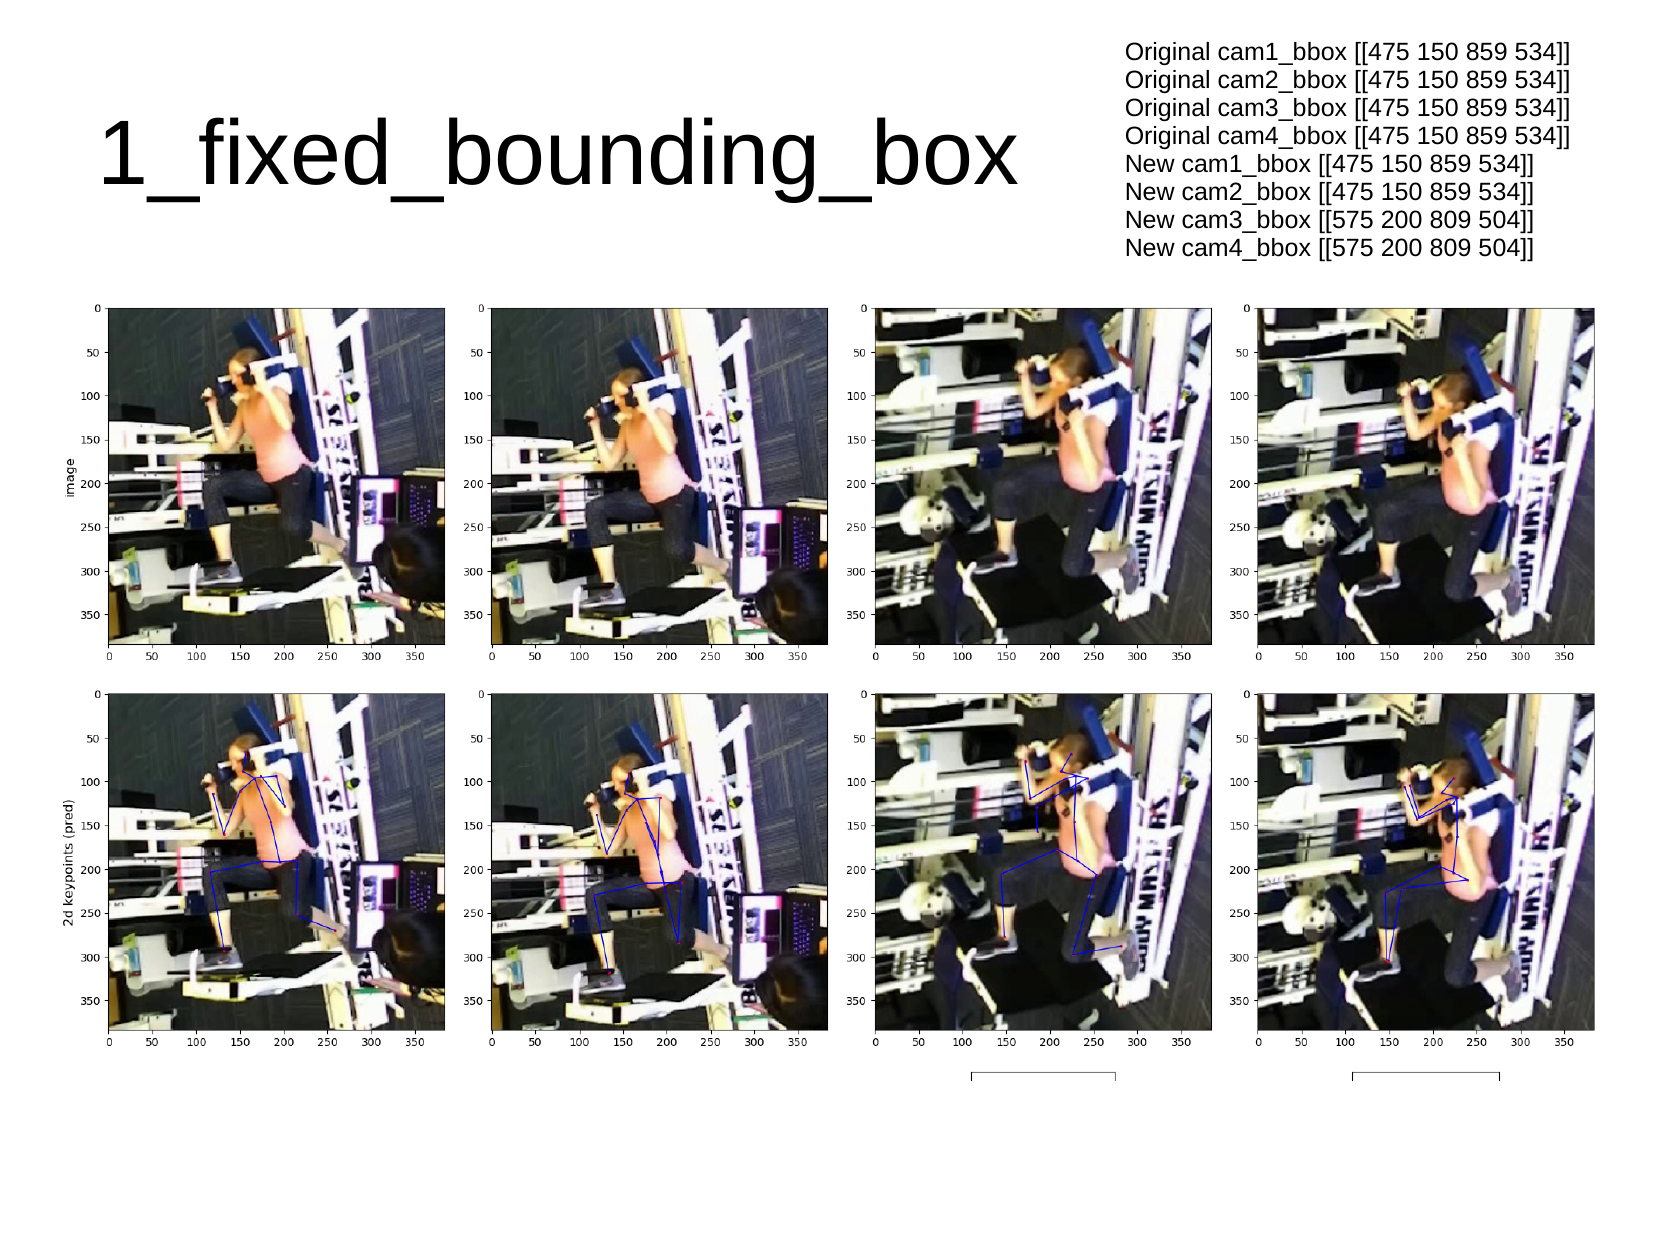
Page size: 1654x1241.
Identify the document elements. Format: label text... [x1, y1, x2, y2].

title 1_fixed_bounding_box [82, 49, 1036, 257]
text_box Original cam1_bbox [[475 150 859 534]] Original cam2_bbox [[475 150 859 534]] Original cam3_bbox [[475 150 859 534]] Original cam4_bbox [[475 150 859 534]] New cam1_bbox [[475 150 859 534]] New cam2_bbox [[475 150 859 534]] New cam3_bbox [[575 200 809 504]] New cam4_bbox [[575 200 809 504]] [1110, 30, 1621, 271]
picture [52, 285, 1621, 1081]
